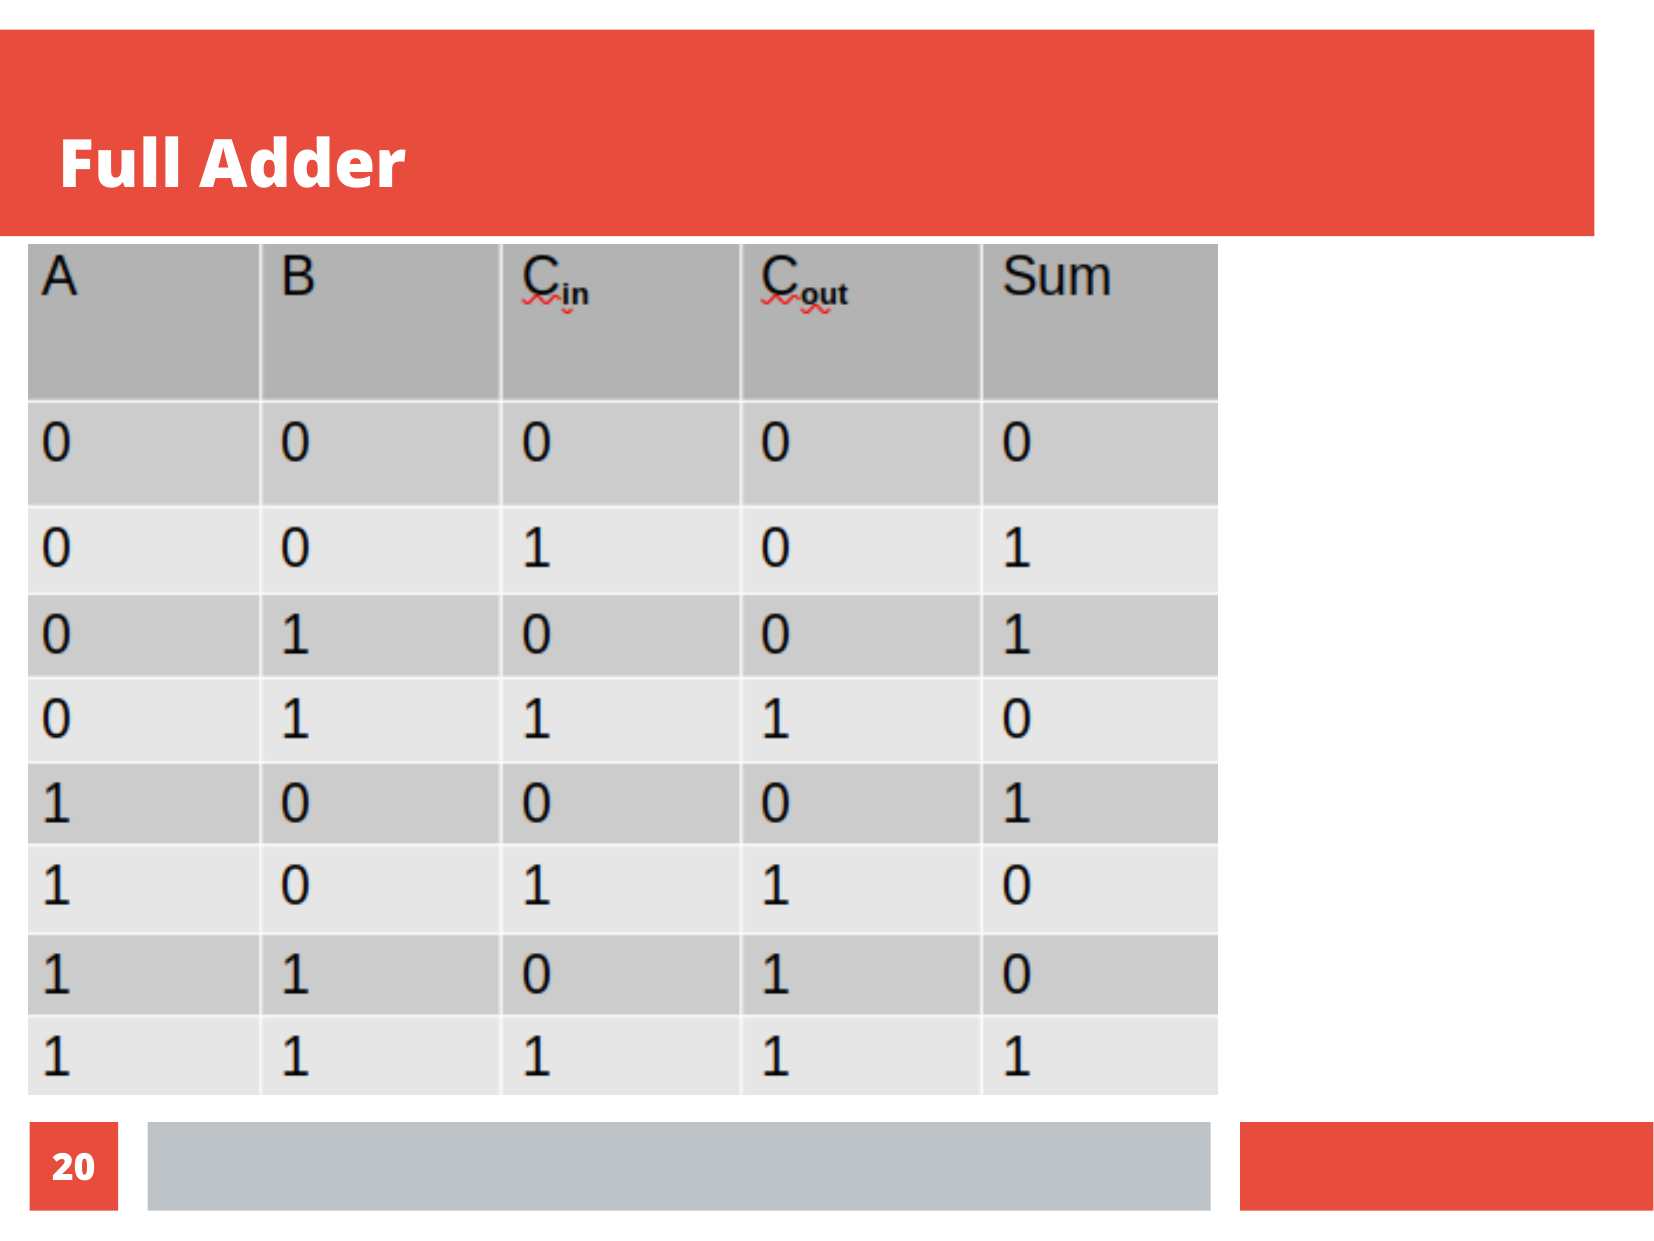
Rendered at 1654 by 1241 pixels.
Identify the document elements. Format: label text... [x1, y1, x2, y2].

picture [28, 244, 1218, 1096]
title Full Adder [59, 59, 1595, 207]
